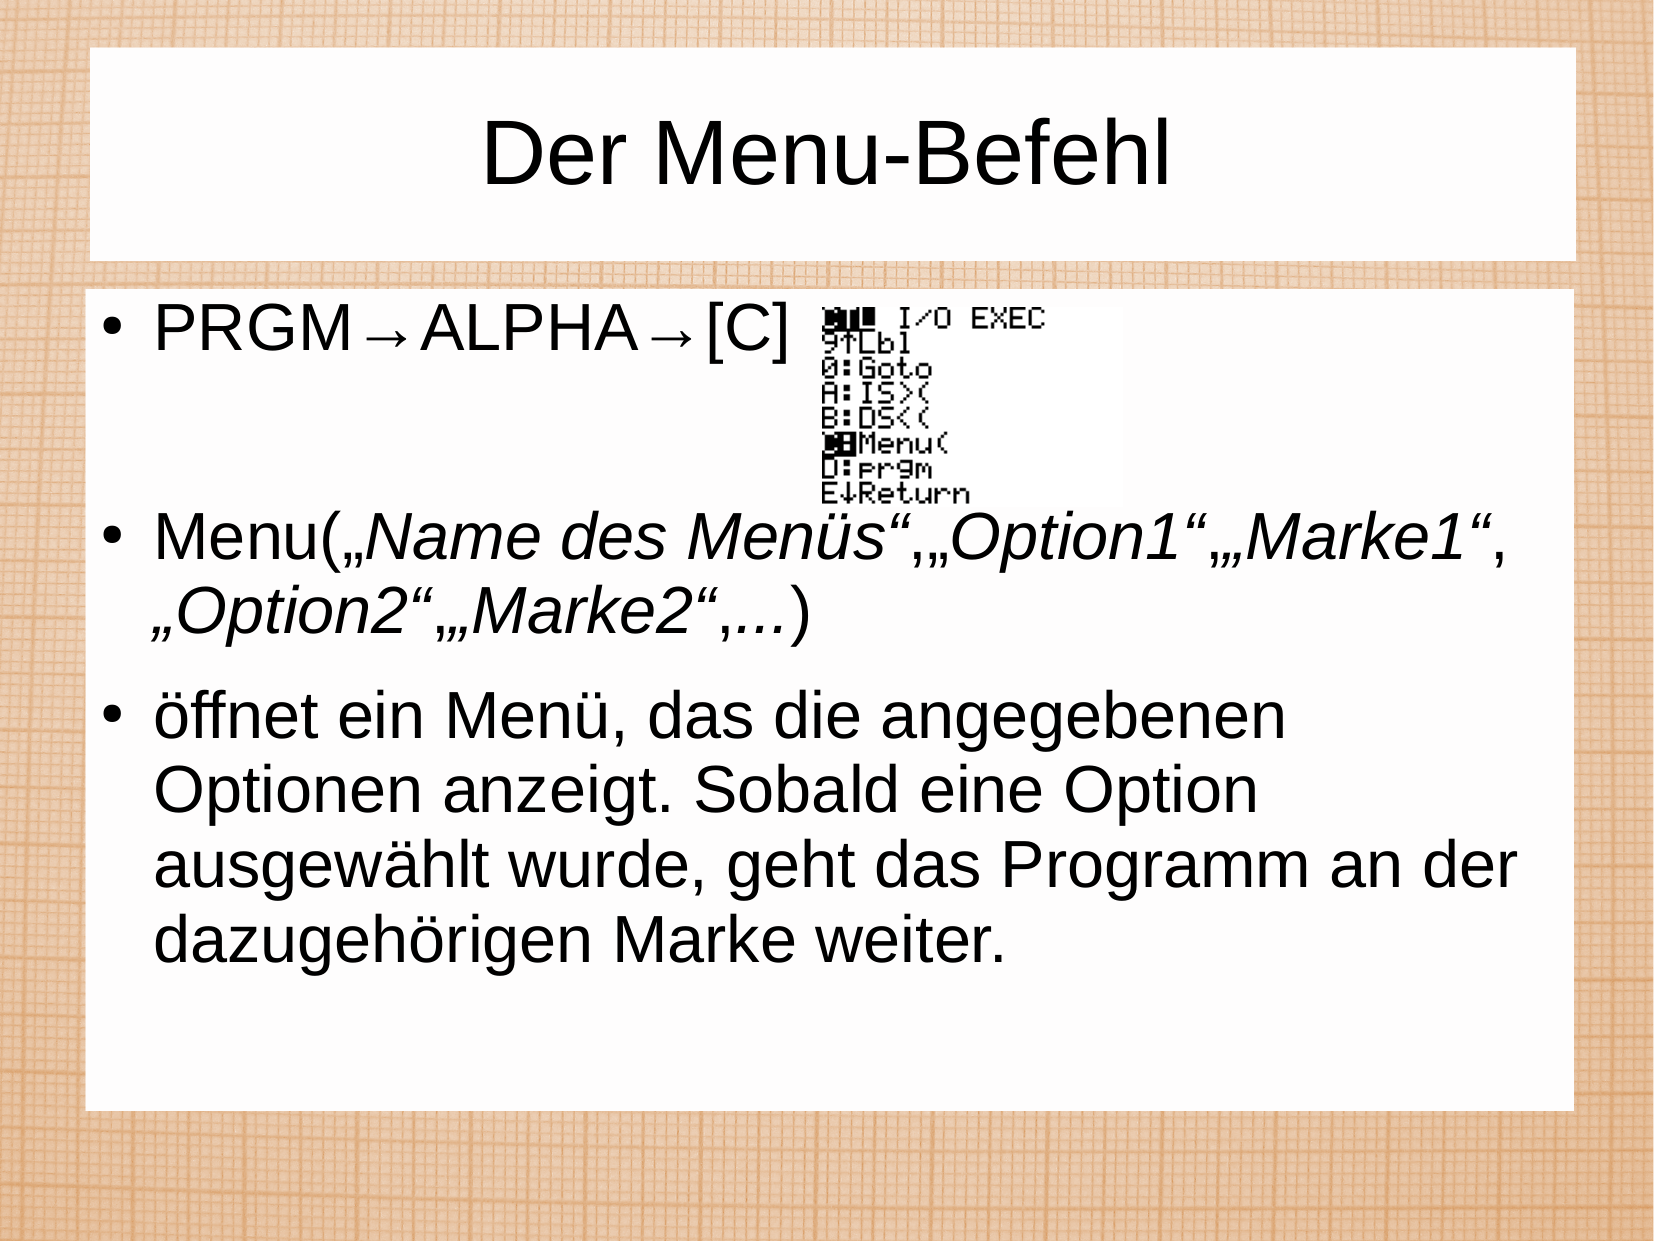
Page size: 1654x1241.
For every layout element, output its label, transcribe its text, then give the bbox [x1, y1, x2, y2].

title Der Menu-Befehl [82, 49, 1571, 257]
picture [0, 0, 1654, 1241]
list PRGM→ALPHA→[C] Menu(„Name des Menüs“,„Option1“,„Marke1“,„Option2“,„Marke2“,...) öffnet ein Menü, das die angegebenen Optionen anzeigt. Sobald eine Option ausgewählt wurde, geht das Programm an der dazugehörigen Marke weiter. [82, 290, 1571, 1109]
